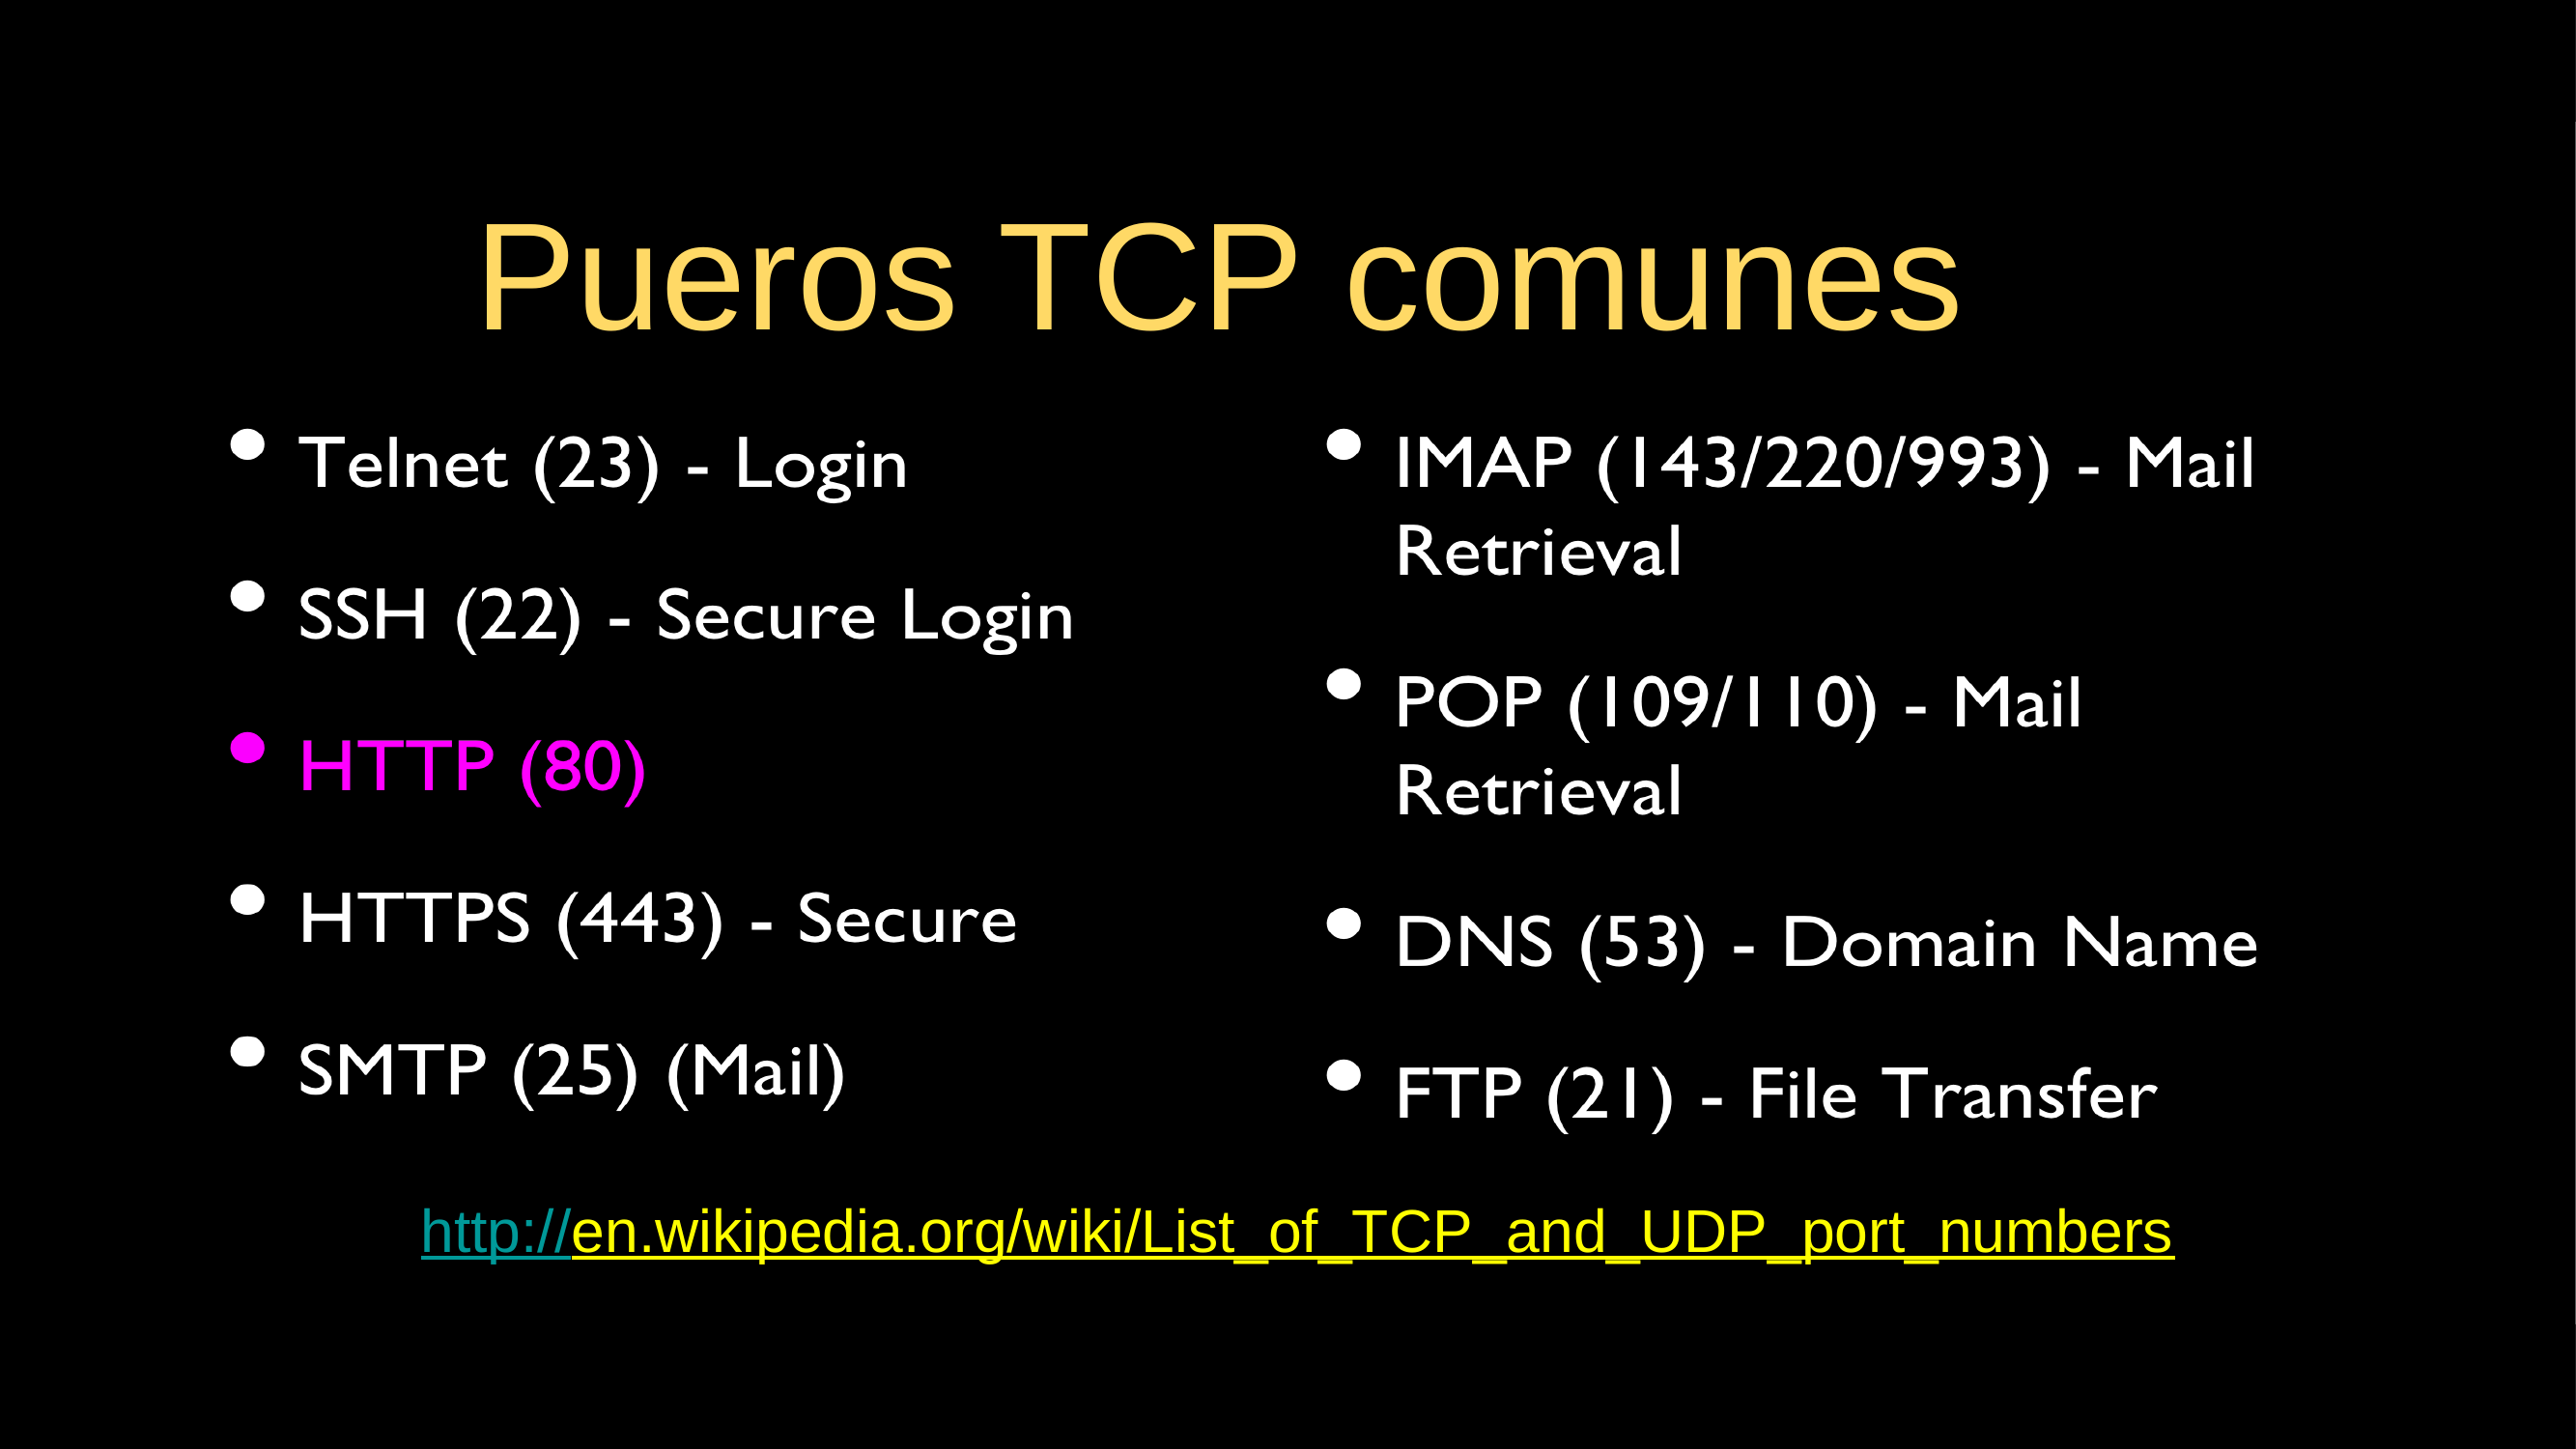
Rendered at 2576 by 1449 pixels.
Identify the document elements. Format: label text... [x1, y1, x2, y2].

text_box http://en.wikipedia.org/wiki/List_of_TCP_and_UDP_port_numbers [222, 1176, 2391, 1281]
title Pueros TCP comunes [183, 133, 2256, 403]
picture [183, 367, 2391, 1229]
